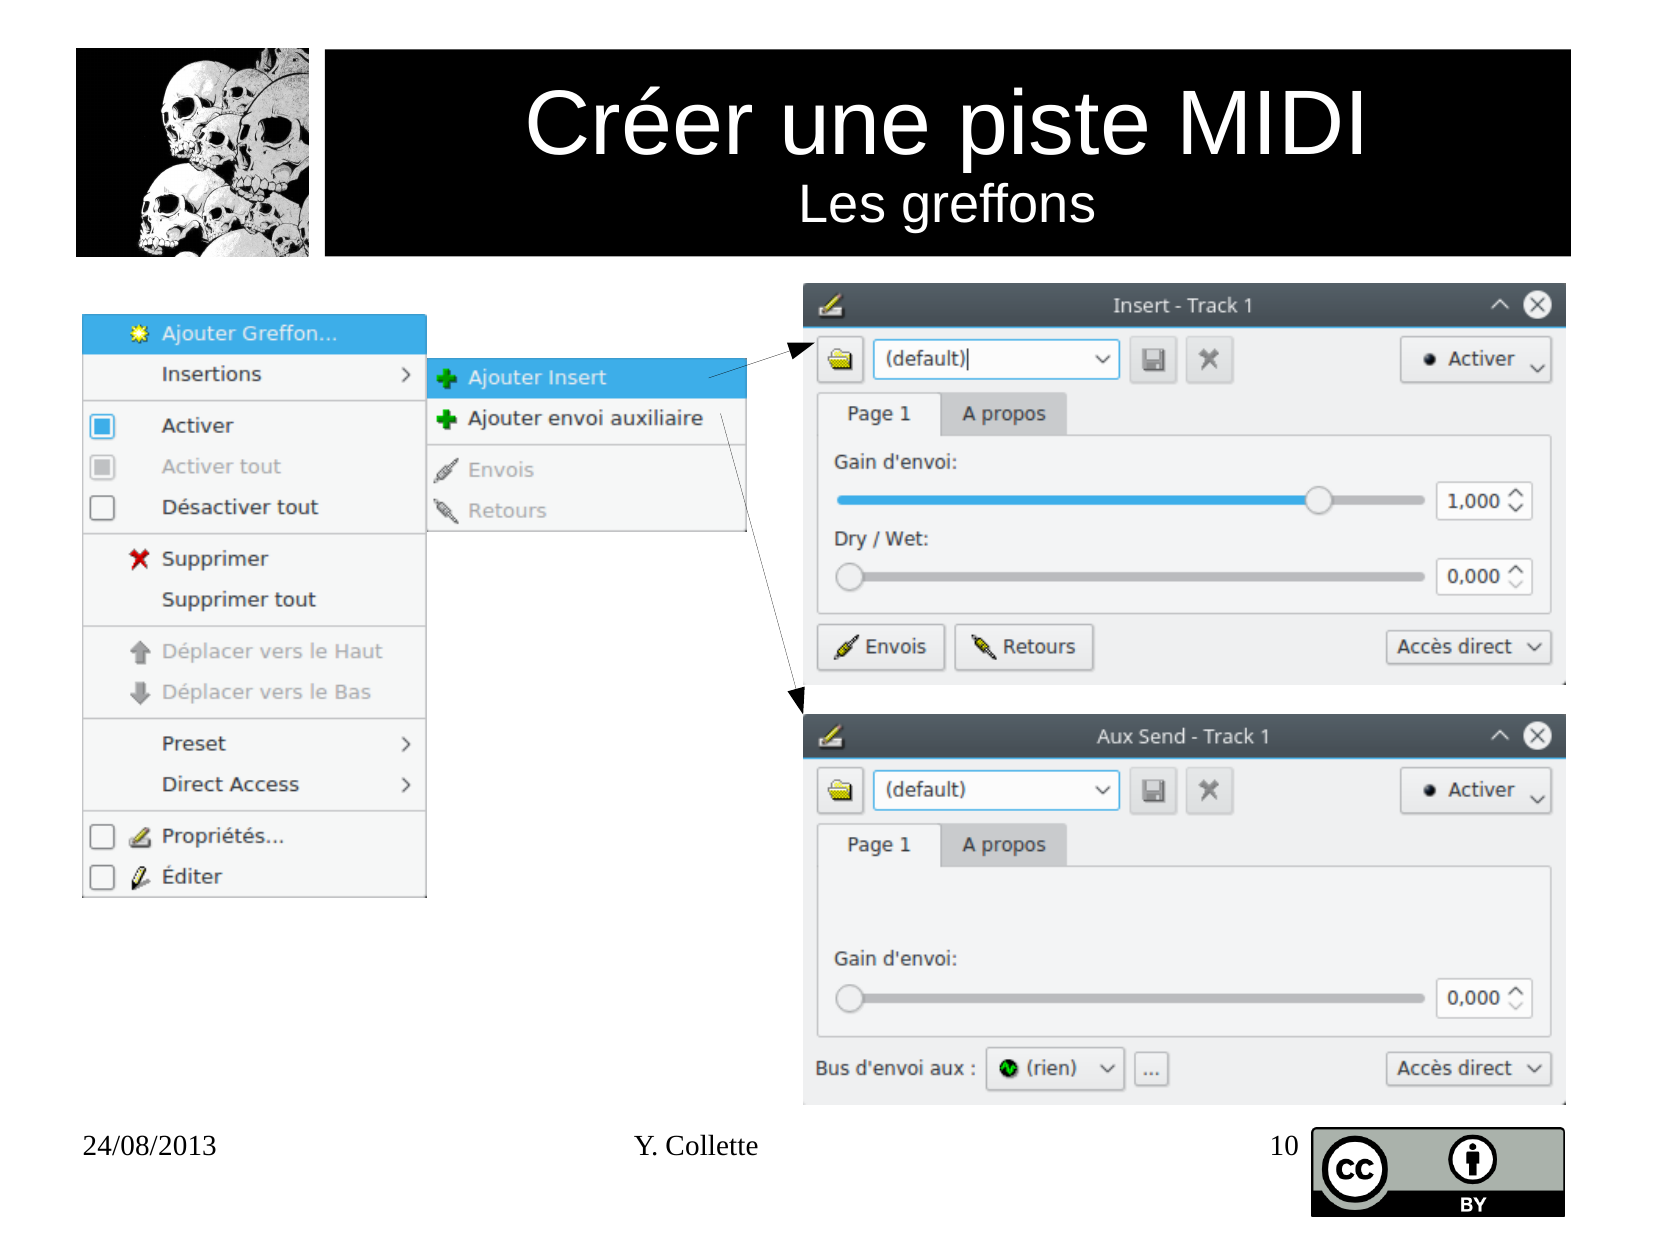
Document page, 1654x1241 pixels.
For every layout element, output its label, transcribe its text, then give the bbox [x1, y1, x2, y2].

picture [1311, 1127, 1565, 1217]
picture [803, 283, 1566, 685]
picture [76, 48, 309, 257]
picture [803, 714, 1566, 1106]
picture [82, 314, 747, 898]
title Créer une piste MIDI Les greffons [324, 49, 1571, 257]
